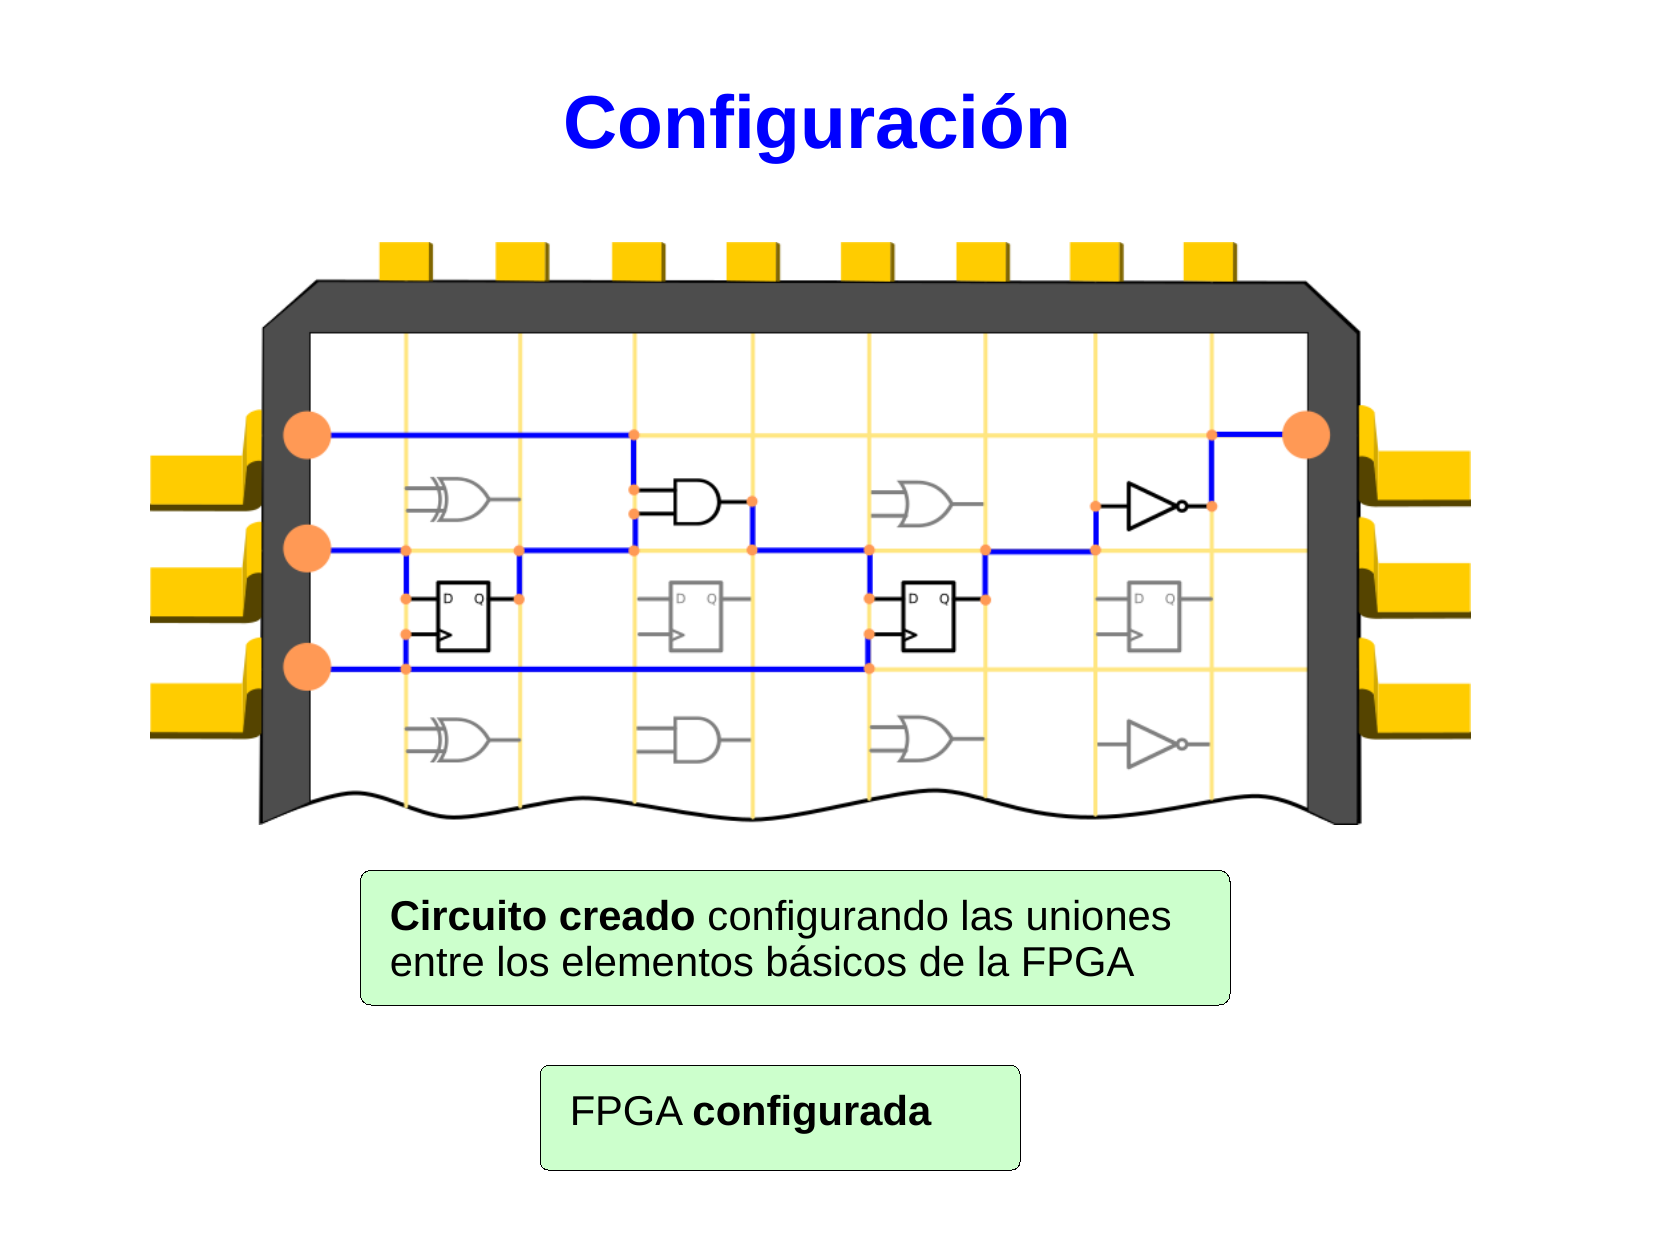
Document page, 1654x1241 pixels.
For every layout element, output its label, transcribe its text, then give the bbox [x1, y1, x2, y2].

text_box Configuración [90, 73, 1546, 211]
text_box Circuito creado configurando las uniones entre los elementos básicos de la FPGA [375, 885, 1276, 1006]
text_box [540, 1065, 1021, 1171]
text_box [360, 870, 1231, 1006]
text_box FPGA configurada [555, 1080, 1021, 1156]
picture [150, 242, 1471, 826]
